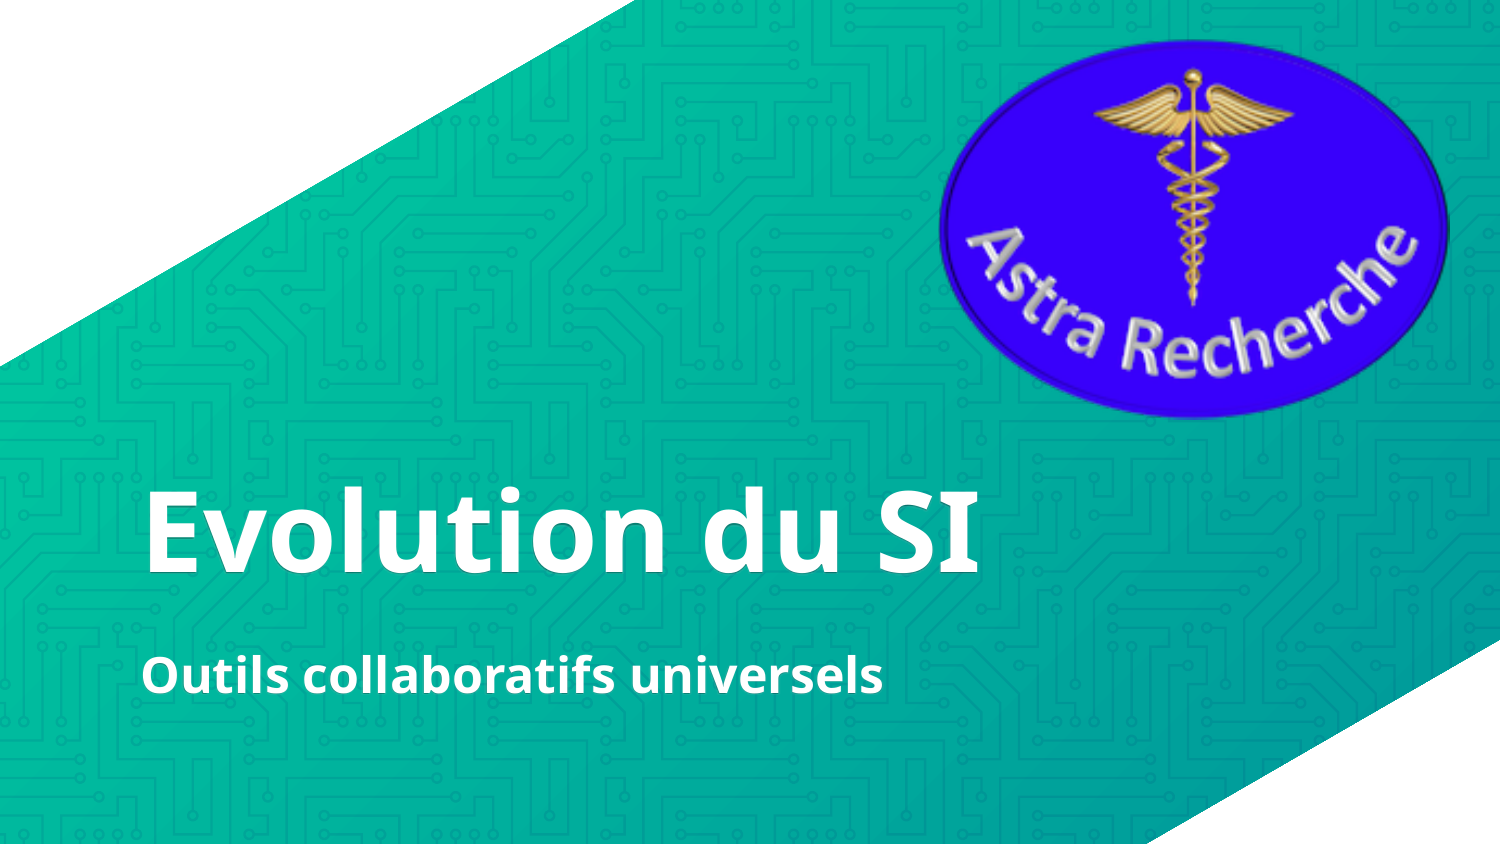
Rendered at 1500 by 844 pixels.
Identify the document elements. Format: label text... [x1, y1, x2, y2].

title Evolution du SI Outils collaboratifs universels [140, 307, 1202, 705]
picture [938, 38, 1450, 420]
